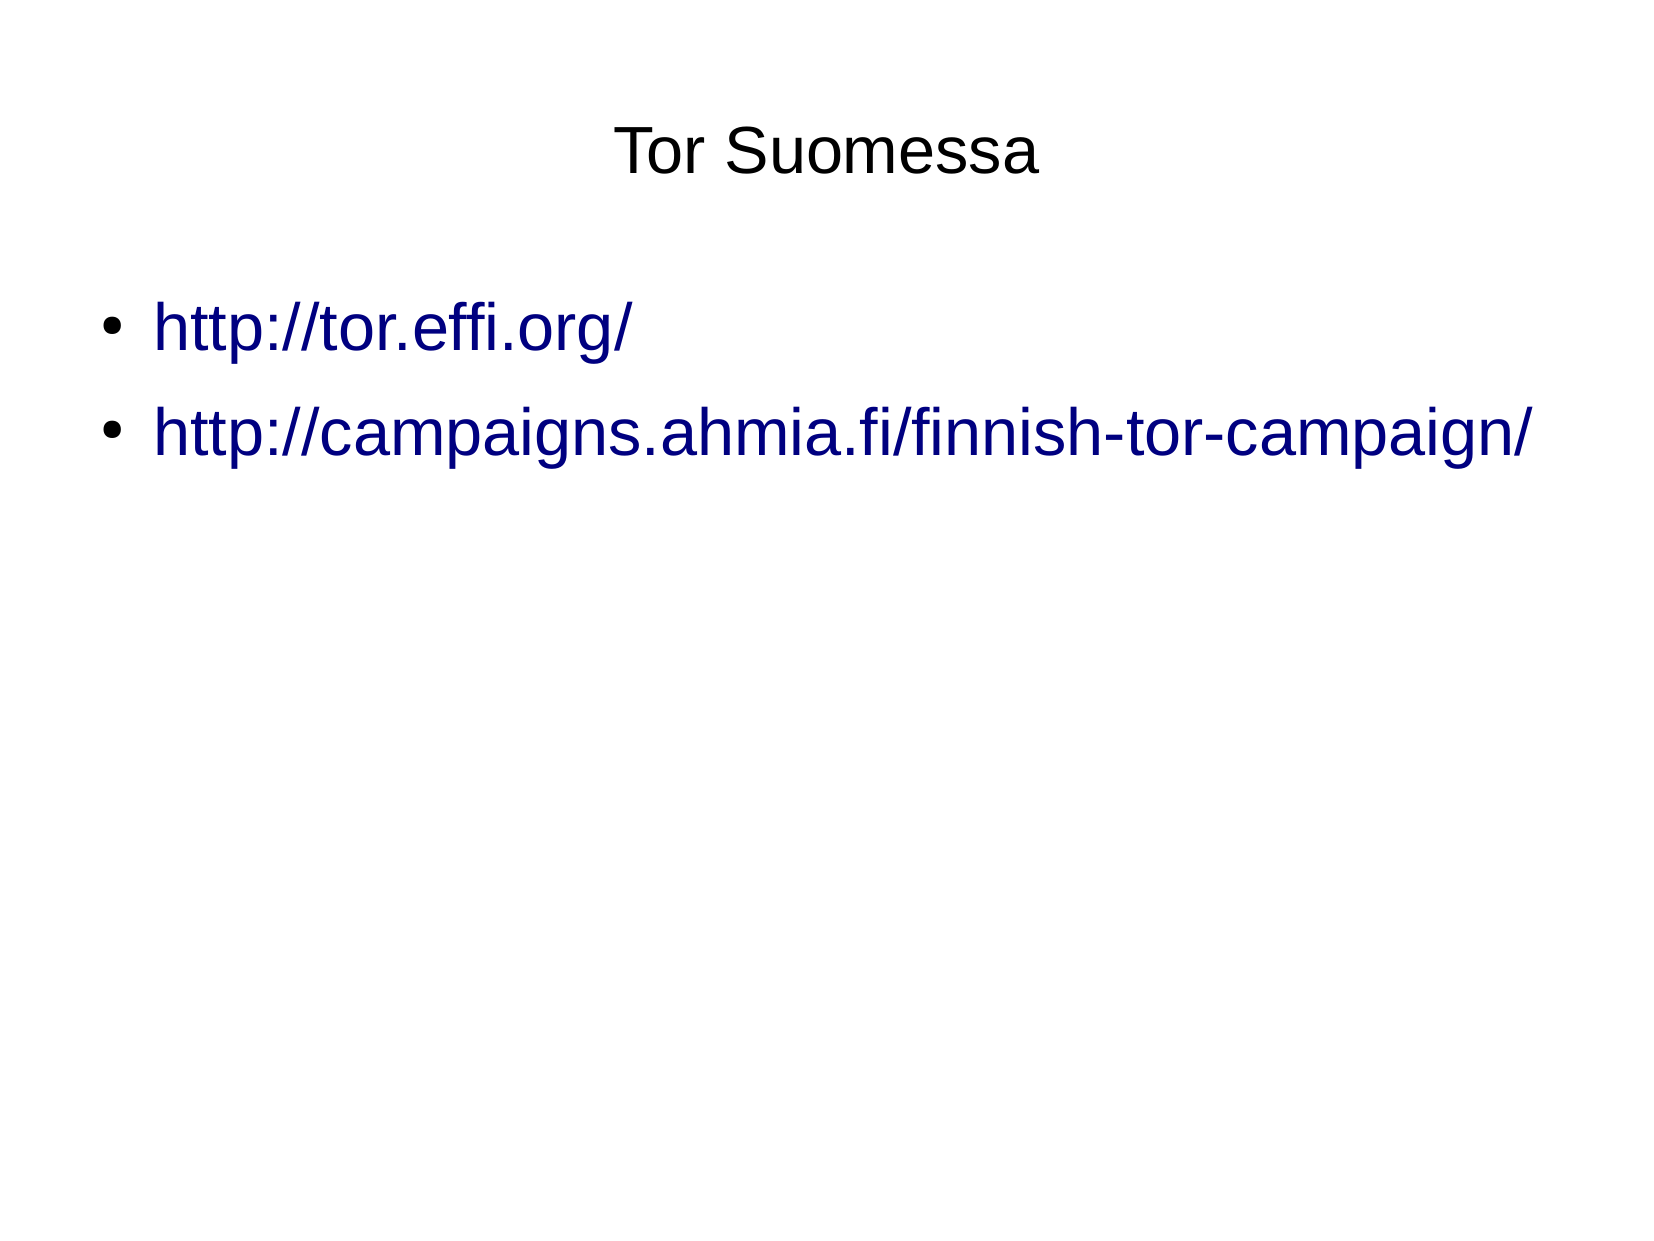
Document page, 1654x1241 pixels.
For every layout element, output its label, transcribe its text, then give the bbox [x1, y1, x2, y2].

list http://tor.effi.org/ http://campaigns.ahmia.fi/finnish-tor-campaign/ [82, 290, 1571, 1010]
title Tor Suomessa [82, 47, 1571, 255]
